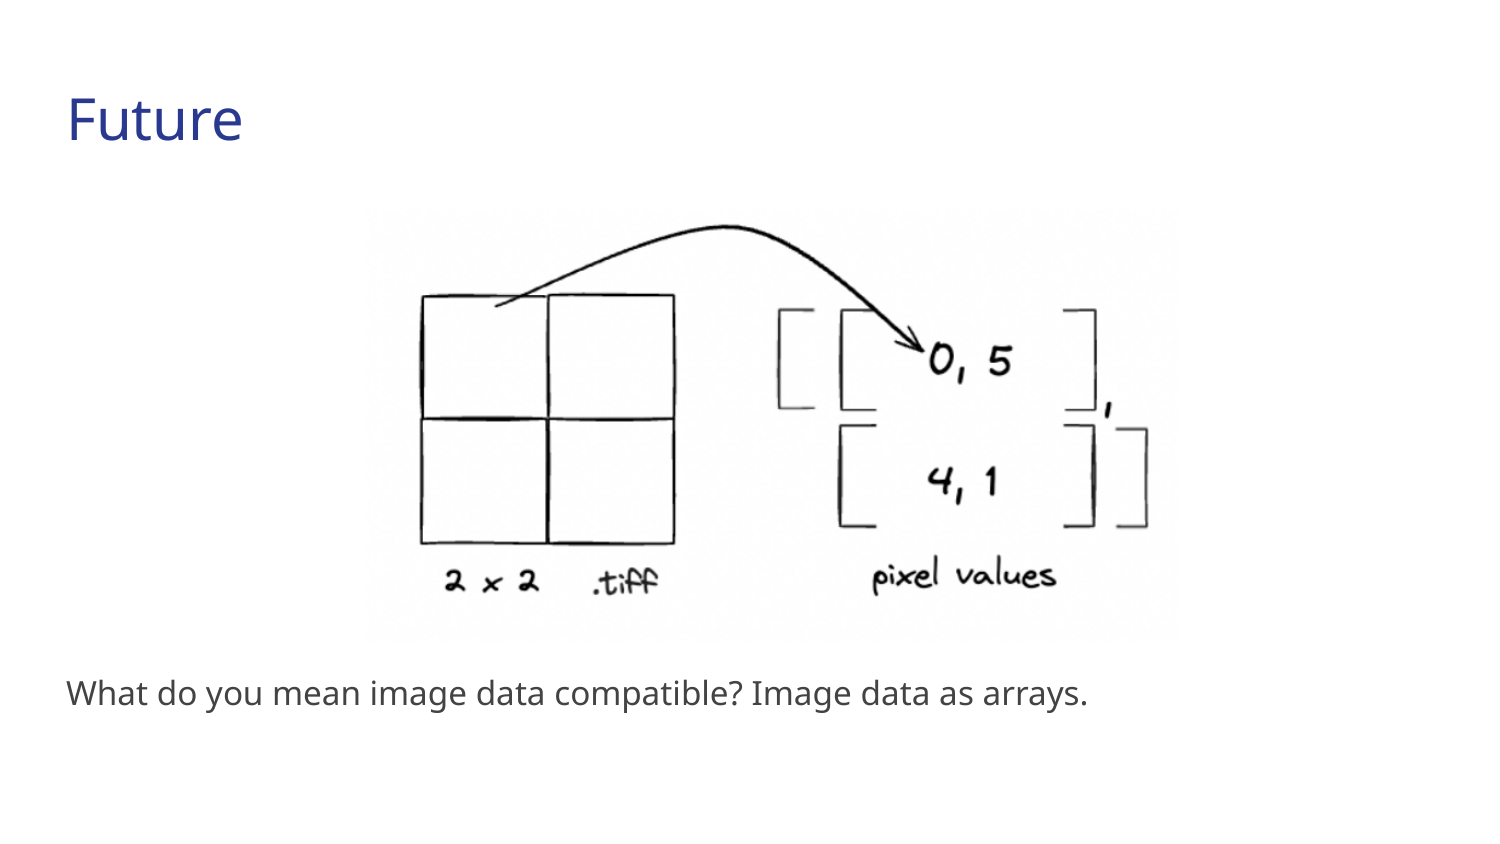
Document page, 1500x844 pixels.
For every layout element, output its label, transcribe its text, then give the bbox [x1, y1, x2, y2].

text_box What do you mean image data compatible? Image data as arrays. [51, 657, 1494, 793]
picture [365, 201, 1179, 643]
title Future [51, 67, 1449, 167]
